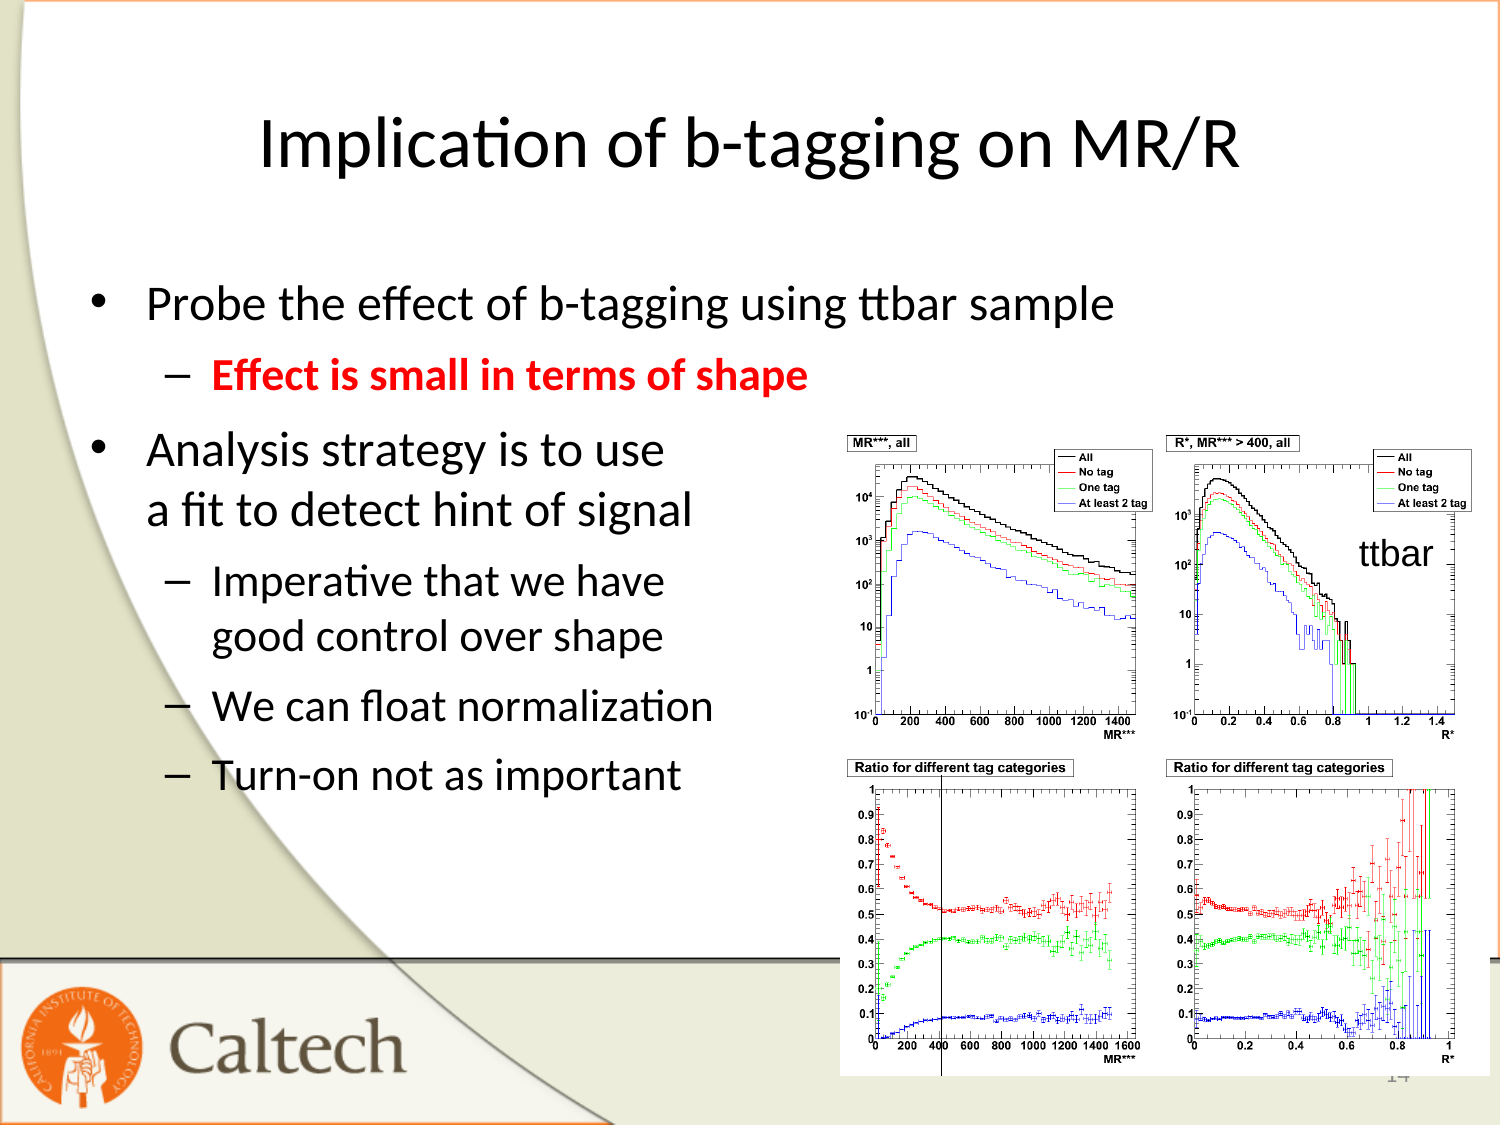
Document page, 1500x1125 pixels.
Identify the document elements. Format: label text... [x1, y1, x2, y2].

title Implication of b-tagging on MR/R [75, 20, 1426, 257]
text_box ttbar [1344, 521, 1457, 581]
picture [0, 0, 1500, 1125]
list Probe the effect of b-tagging using ttbar sample Effect is small in terms of shape Analysis strategy is to use a fit to detect hint of signal Imperative that we have good control over shape We can float normalization Turn-on not as important [75, 262, 1426, 1006]
